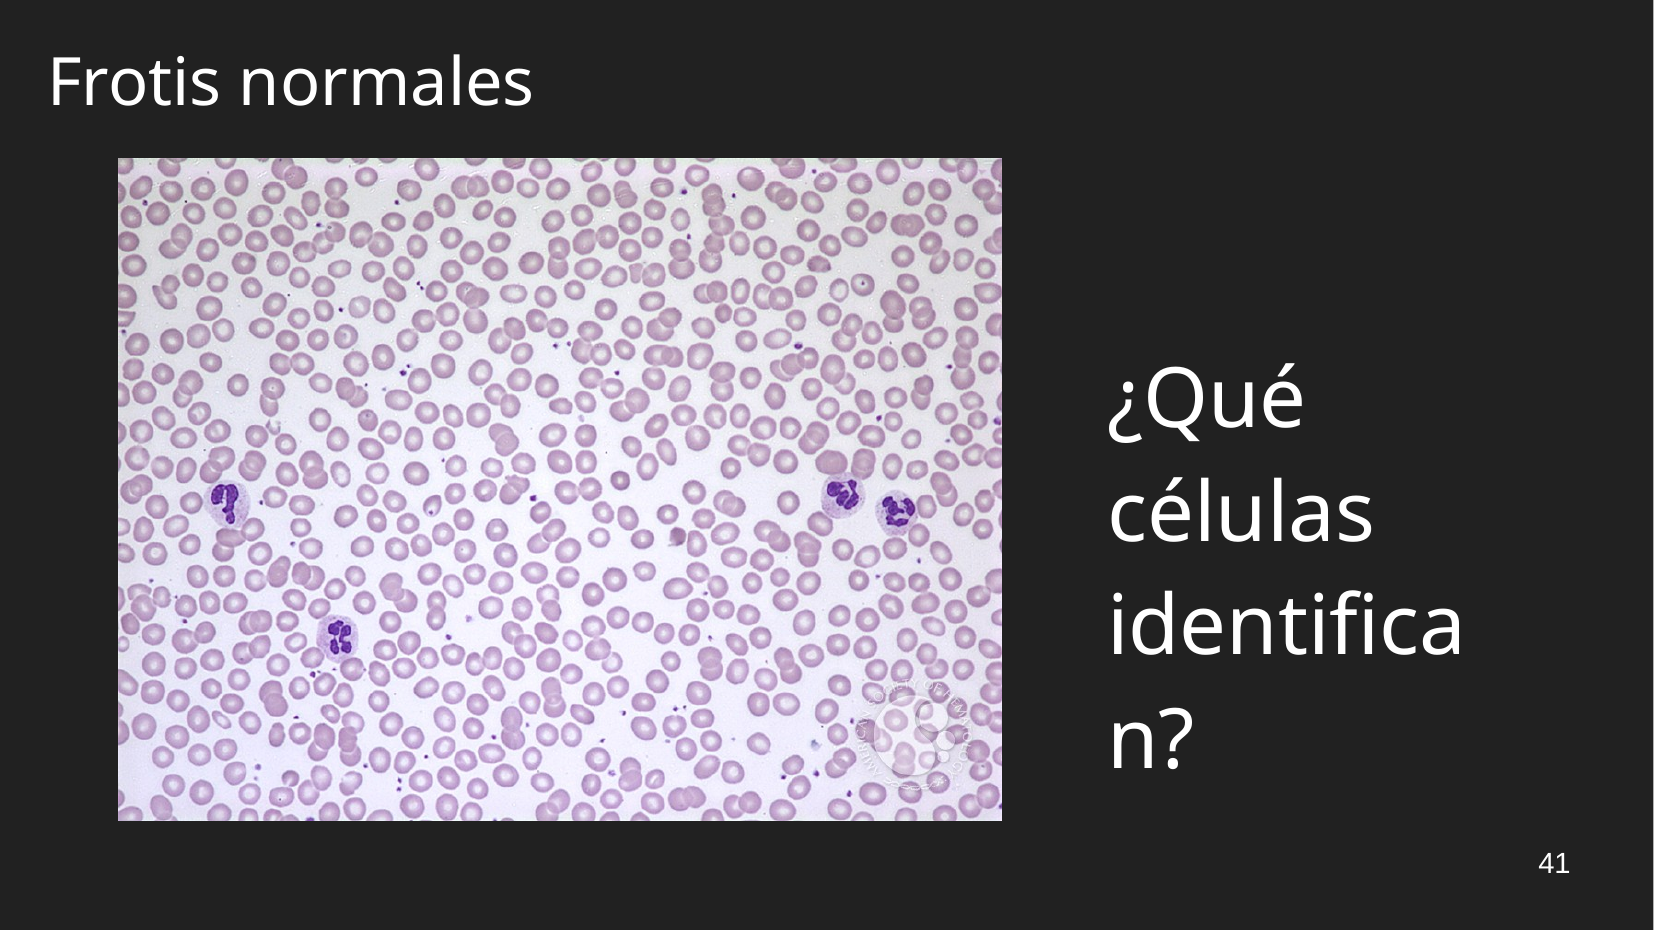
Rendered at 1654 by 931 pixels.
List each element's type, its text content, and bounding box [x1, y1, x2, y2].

picture [118, 158, 1002, 821]
title Frotis normales [47, 1, 1536, 157]
text_box ¿Qué células identifican? [1092, 331, 1506, 680]
